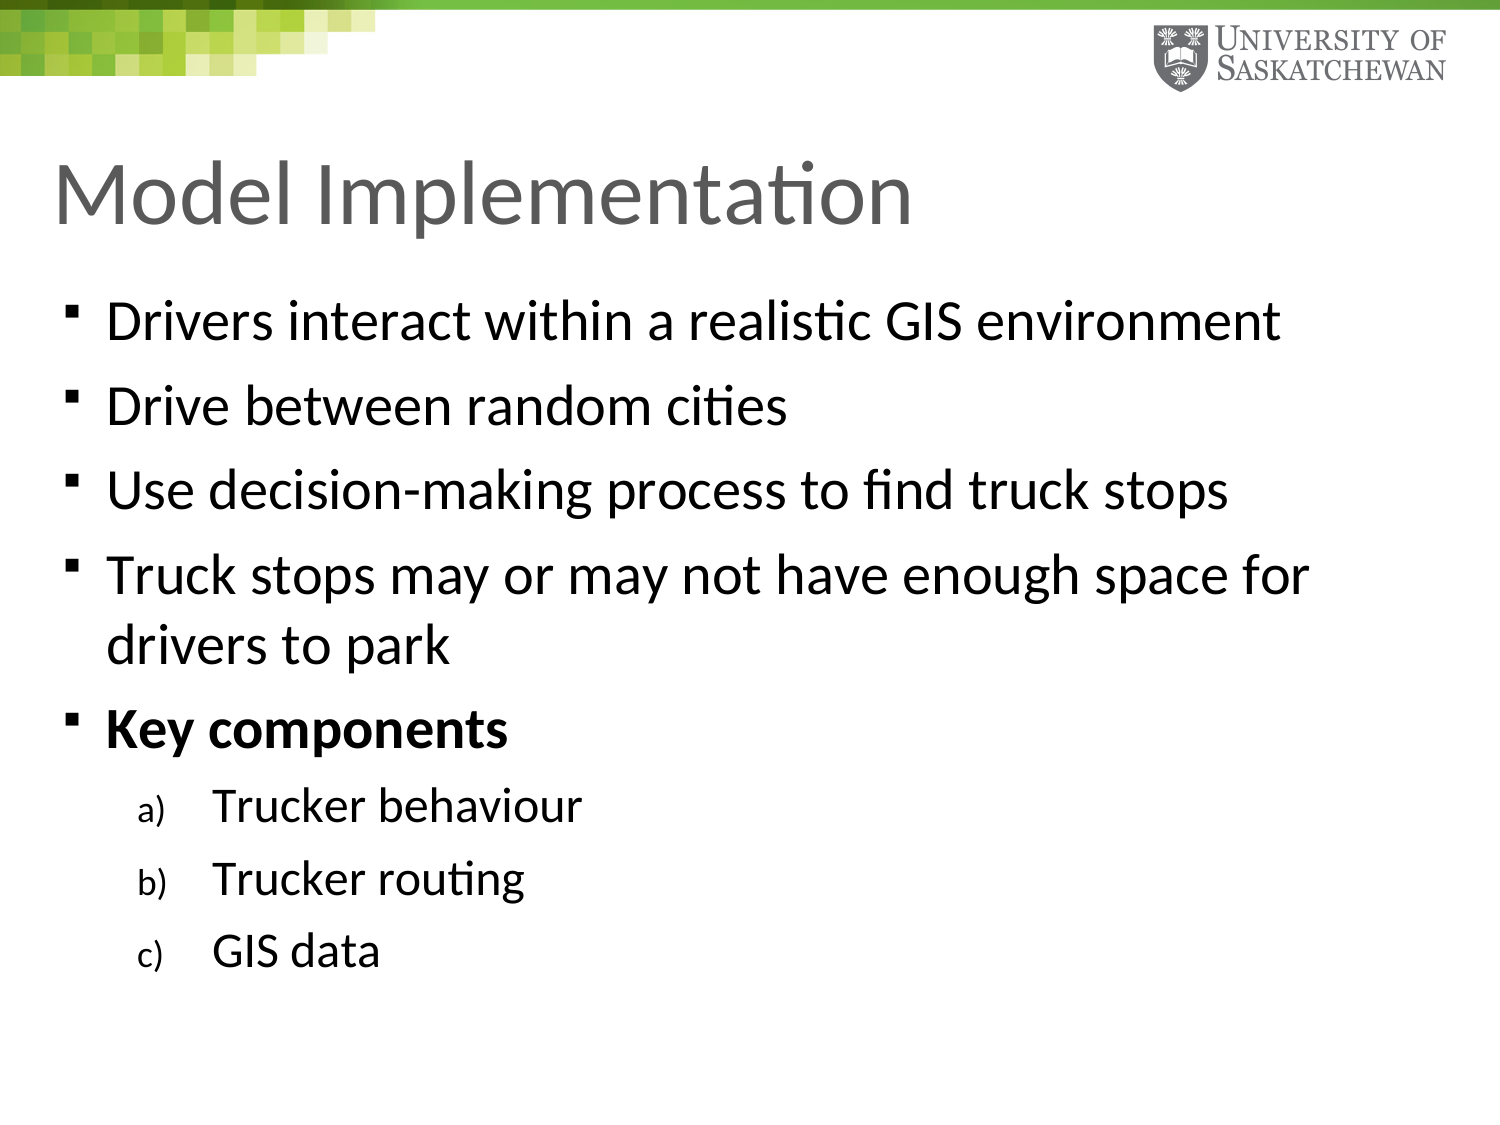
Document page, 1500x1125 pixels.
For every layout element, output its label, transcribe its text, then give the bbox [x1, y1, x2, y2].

list Drivers interact within a realistic GIS environment Drive between random cities Use decision-making process to find truck stops Truck stops may or may not have enough space for drivers to park Key components Trucker behaviour Trucker routing GIS data [47, 274, 1450, 988]
picture [0, 0, 1500, 397]
title Model Implementation [37, 124, 1441, 251]
